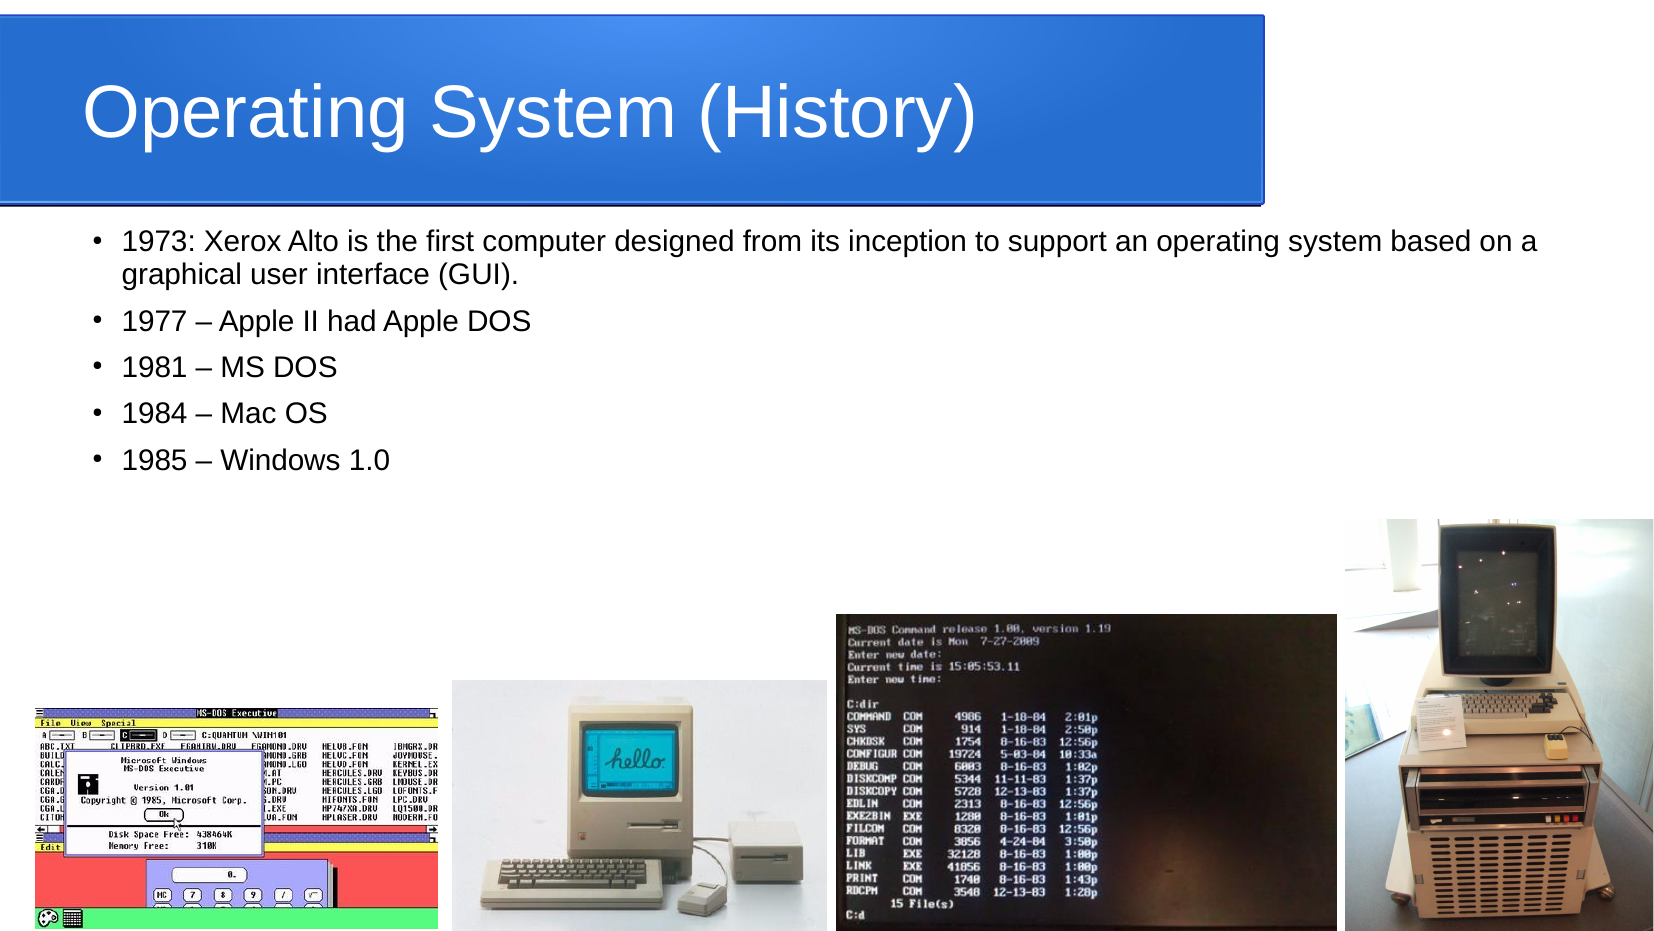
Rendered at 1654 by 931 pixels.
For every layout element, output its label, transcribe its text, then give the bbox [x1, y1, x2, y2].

picture [452, 680, 827, 931]
picture [1345, 519, 1654, 931]
title Operating System (History) [82, 35, 1235, 189]
picture [836, 614, 1337, 931]
list 1973: Xerox Alto is the first computer designed from its inception to support an operating system based on a graphical user interface (GUI). 1977 – Apple II had Apple DOS 1981 – MS DOS 1984 – Mac OS 1985 – Windows 1.0 [82, 224, 1571, 482]
picture [35, 708, 438, 929]
